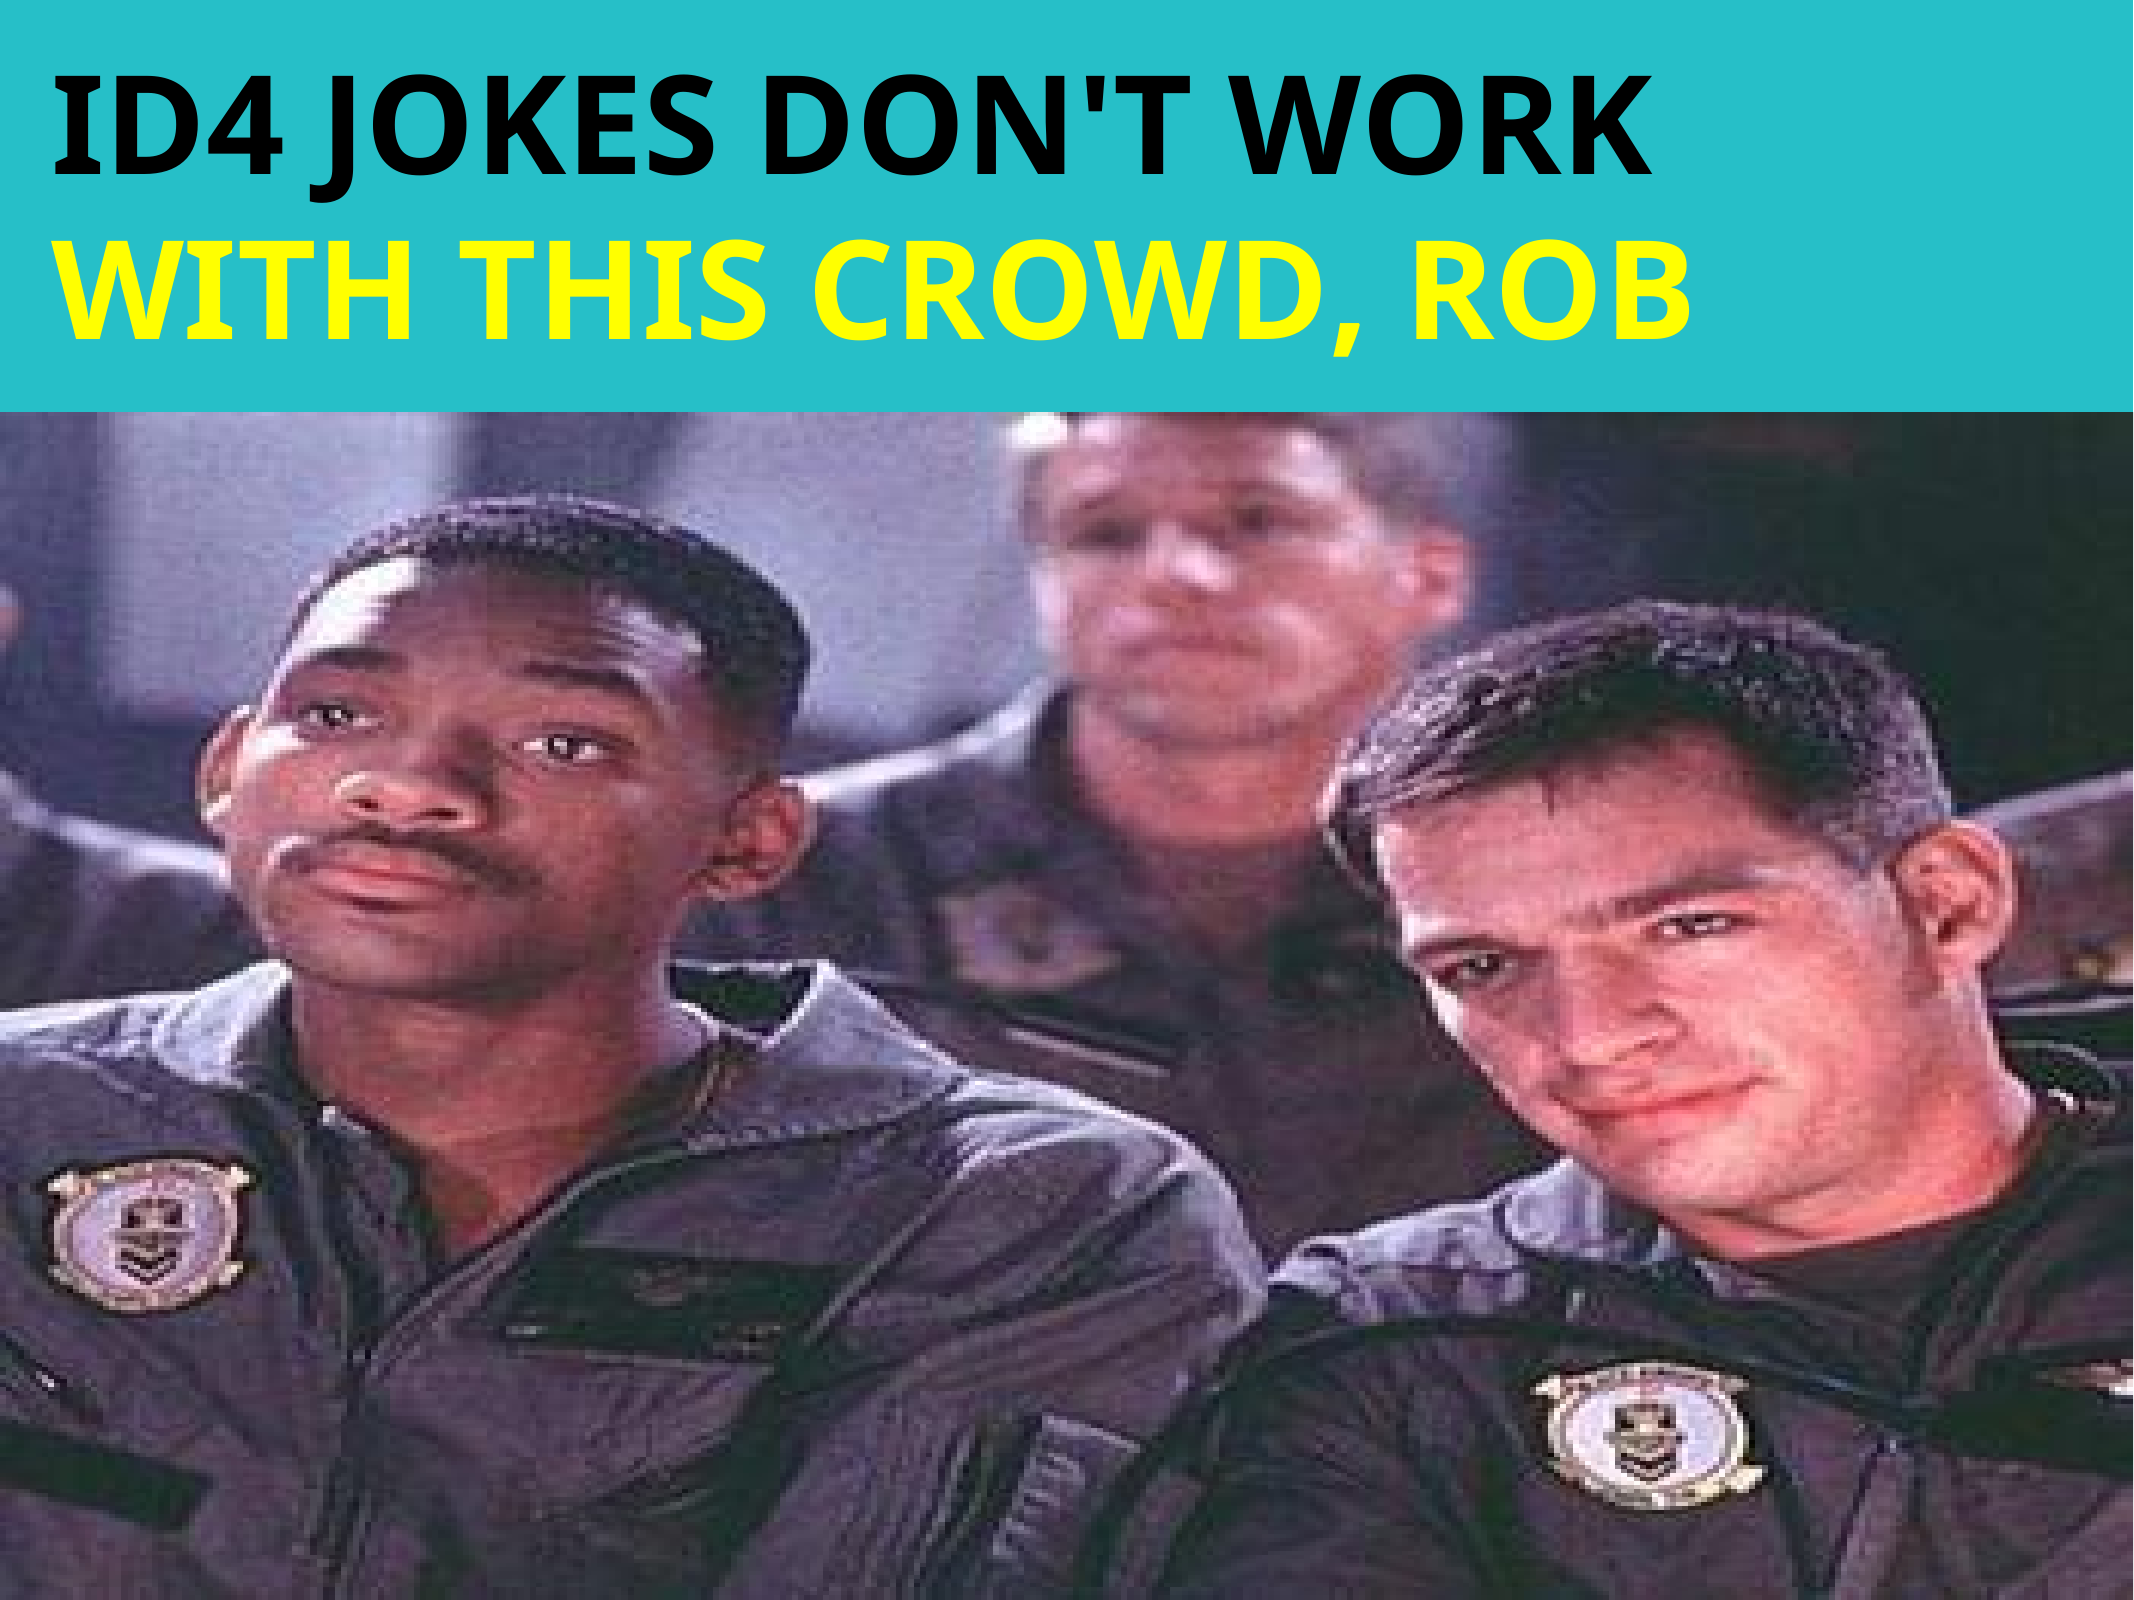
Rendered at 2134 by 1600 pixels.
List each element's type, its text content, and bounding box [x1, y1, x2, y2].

picture [0, 412, 2134, 1600]
text_box ID4 JOKES DON'T WORK WITH THIS CROWD, ROB [41, 37, 2134, 412]
